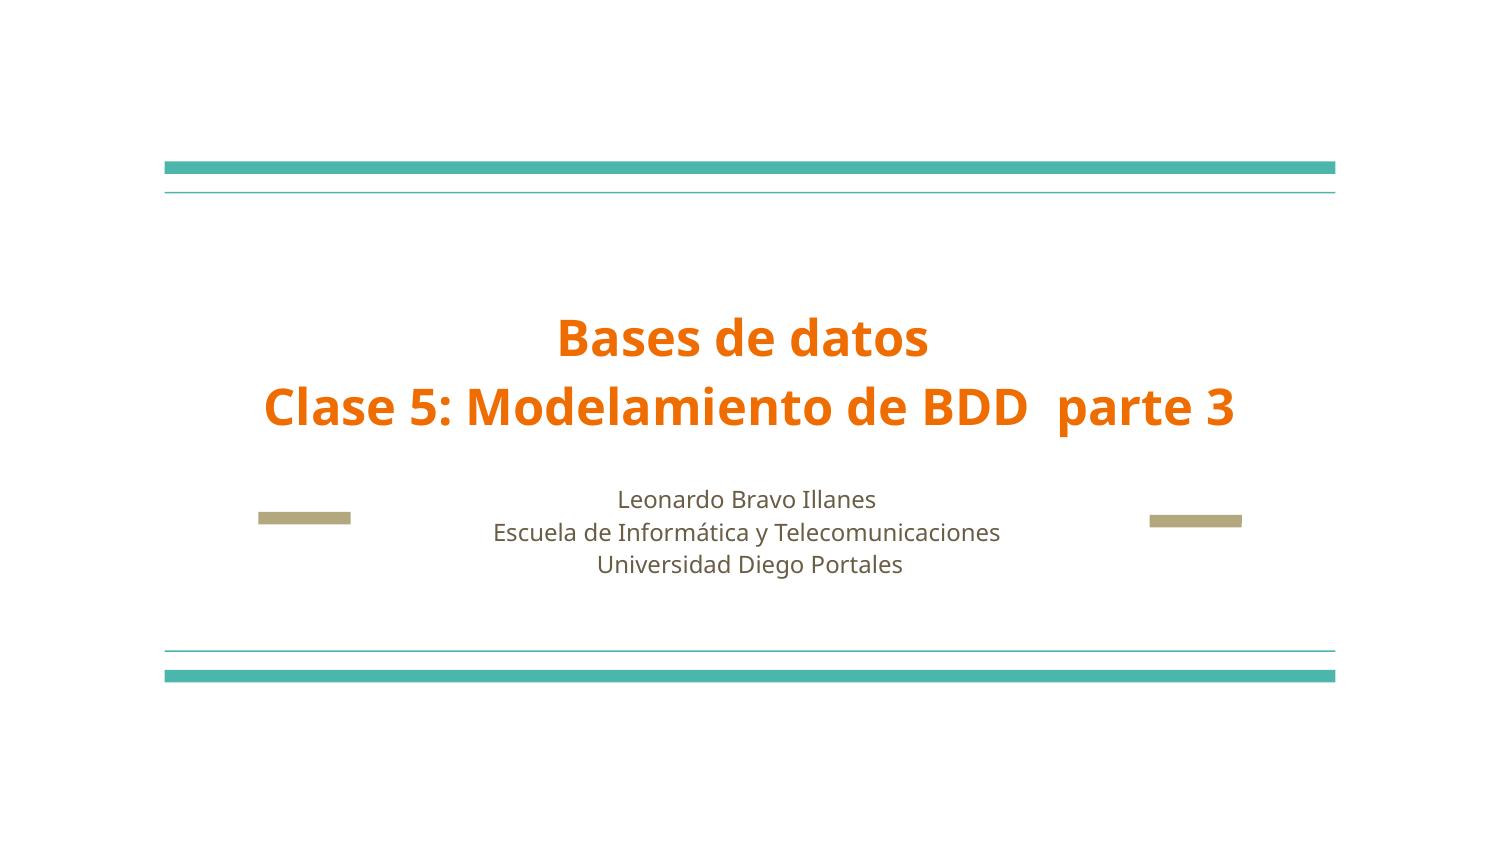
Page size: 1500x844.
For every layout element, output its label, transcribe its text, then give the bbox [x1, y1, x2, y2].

title Bases de datos Clase 5: Modelamiento de BDD parte 3 [164, 287, 1336, 456]
subtitle Leonardo Bravo Illanes Escuela de Informática y Telecomunicaciones Universidad Diego Portales [350, 467, 1150, 598]
